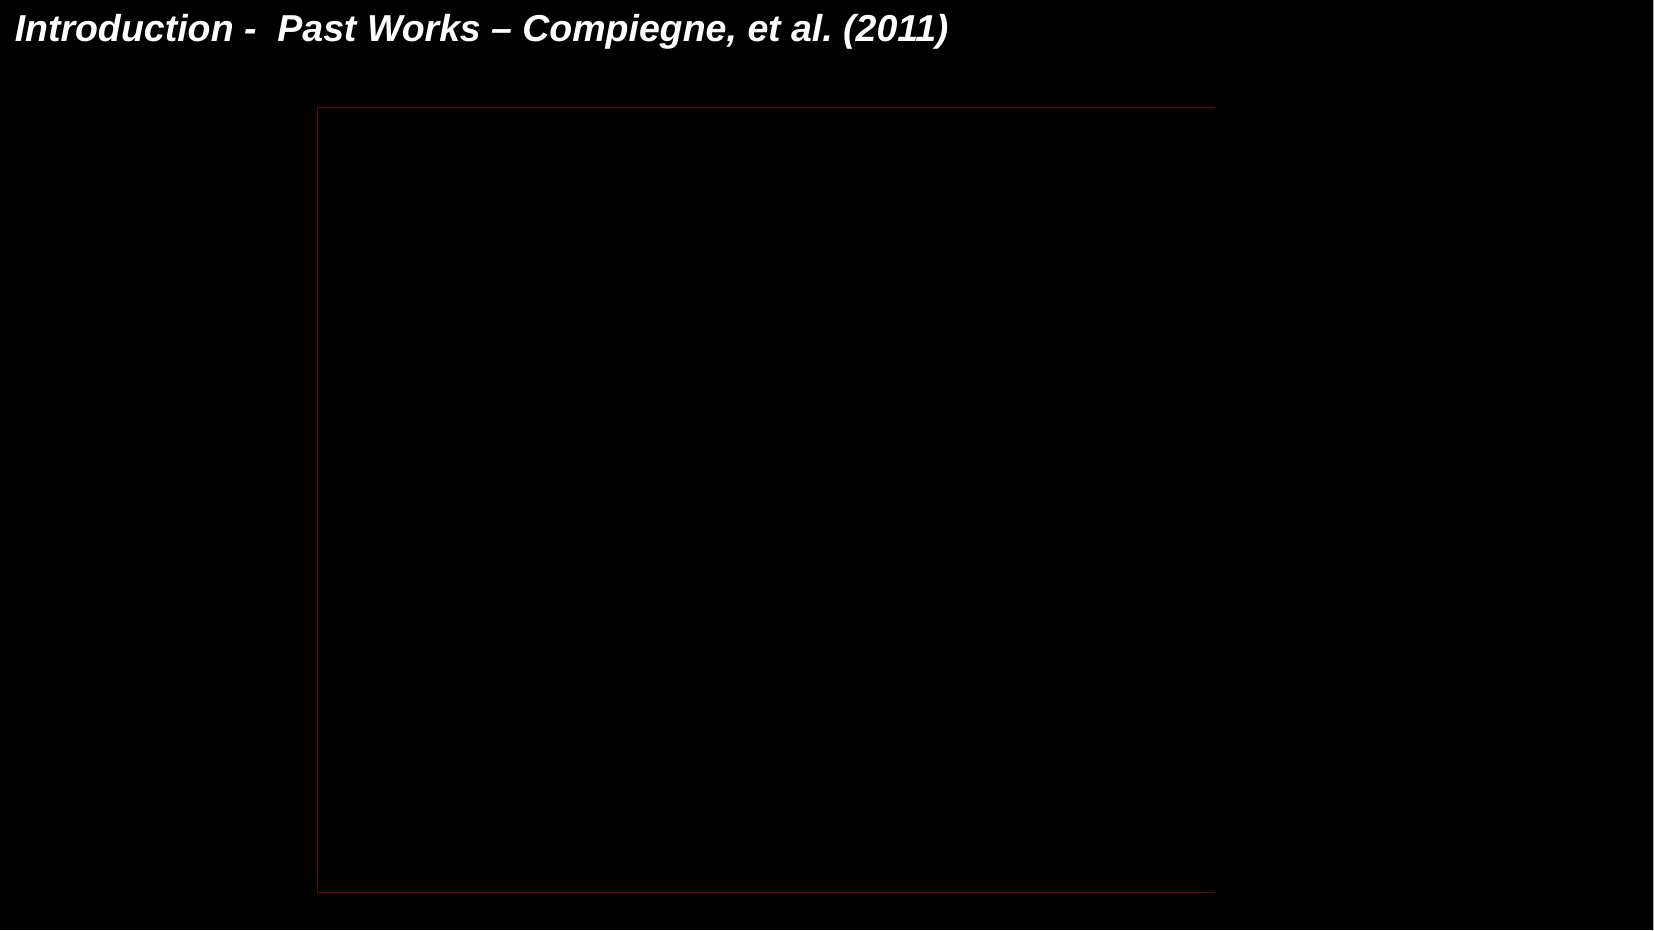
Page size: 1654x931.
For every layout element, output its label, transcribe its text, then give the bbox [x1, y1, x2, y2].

picture [315, 105, 1216, 893]
text_box Introduction - Past Works – Compiegne, et al. (2011) [0, 0, 1654, 57]
